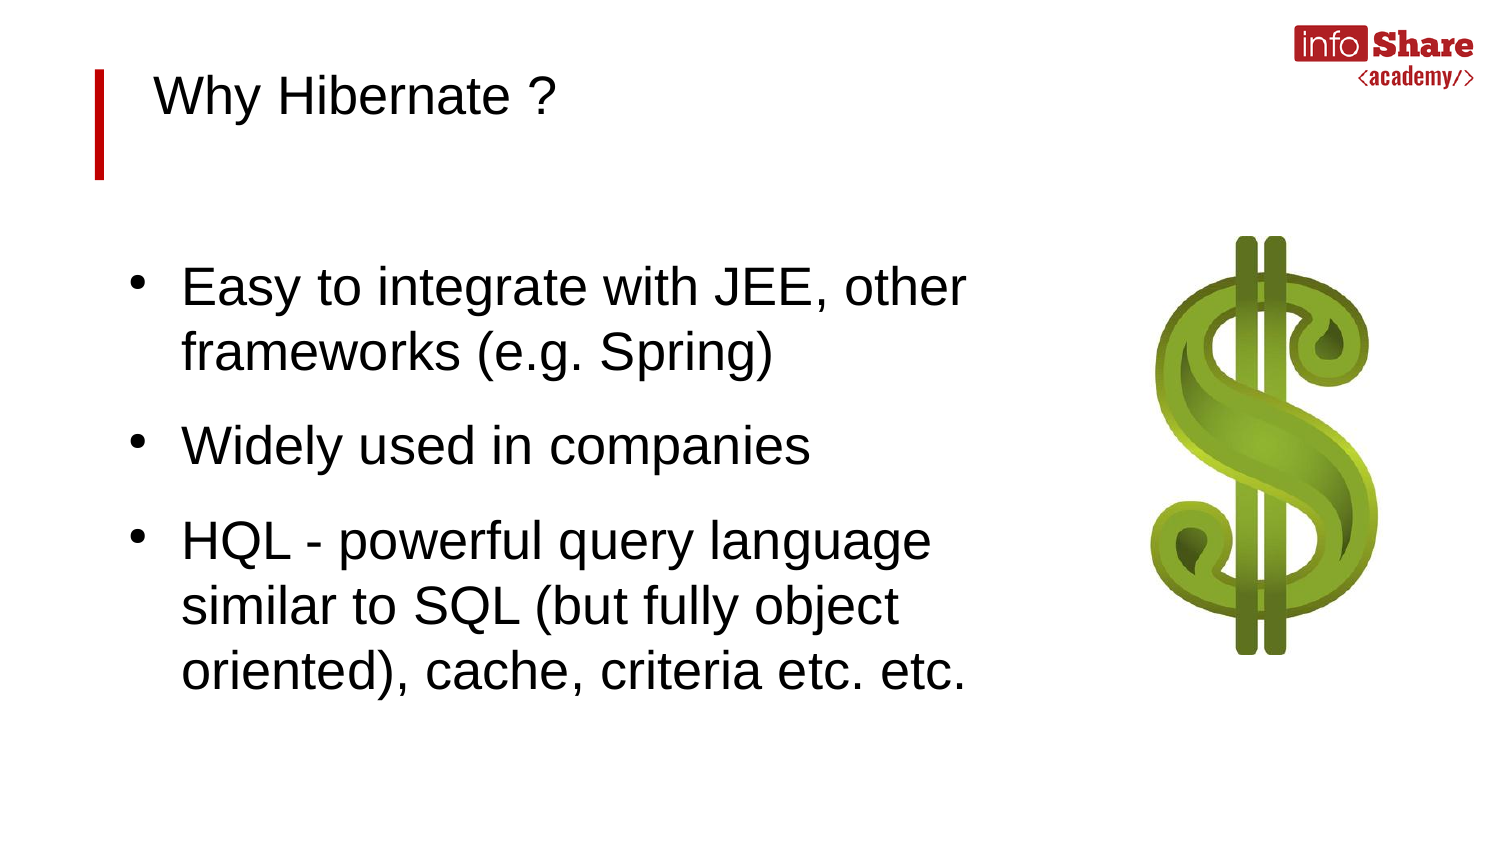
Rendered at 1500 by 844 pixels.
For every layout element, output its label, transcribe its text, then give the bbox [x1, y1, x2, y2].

picture [980, 236, 1500, 655]
title Why Hibernate ? [138, 45, 668, 187]
list Easy to integrate with JEE, other frameworks (e.g. Spring) Widely used in companies HQL - powerful query language similar to SQL (but fully object oriented), cache, criteria etc. etc. [95, 236, 1075, 753]
picture [1267, 0, 1500, 117]
